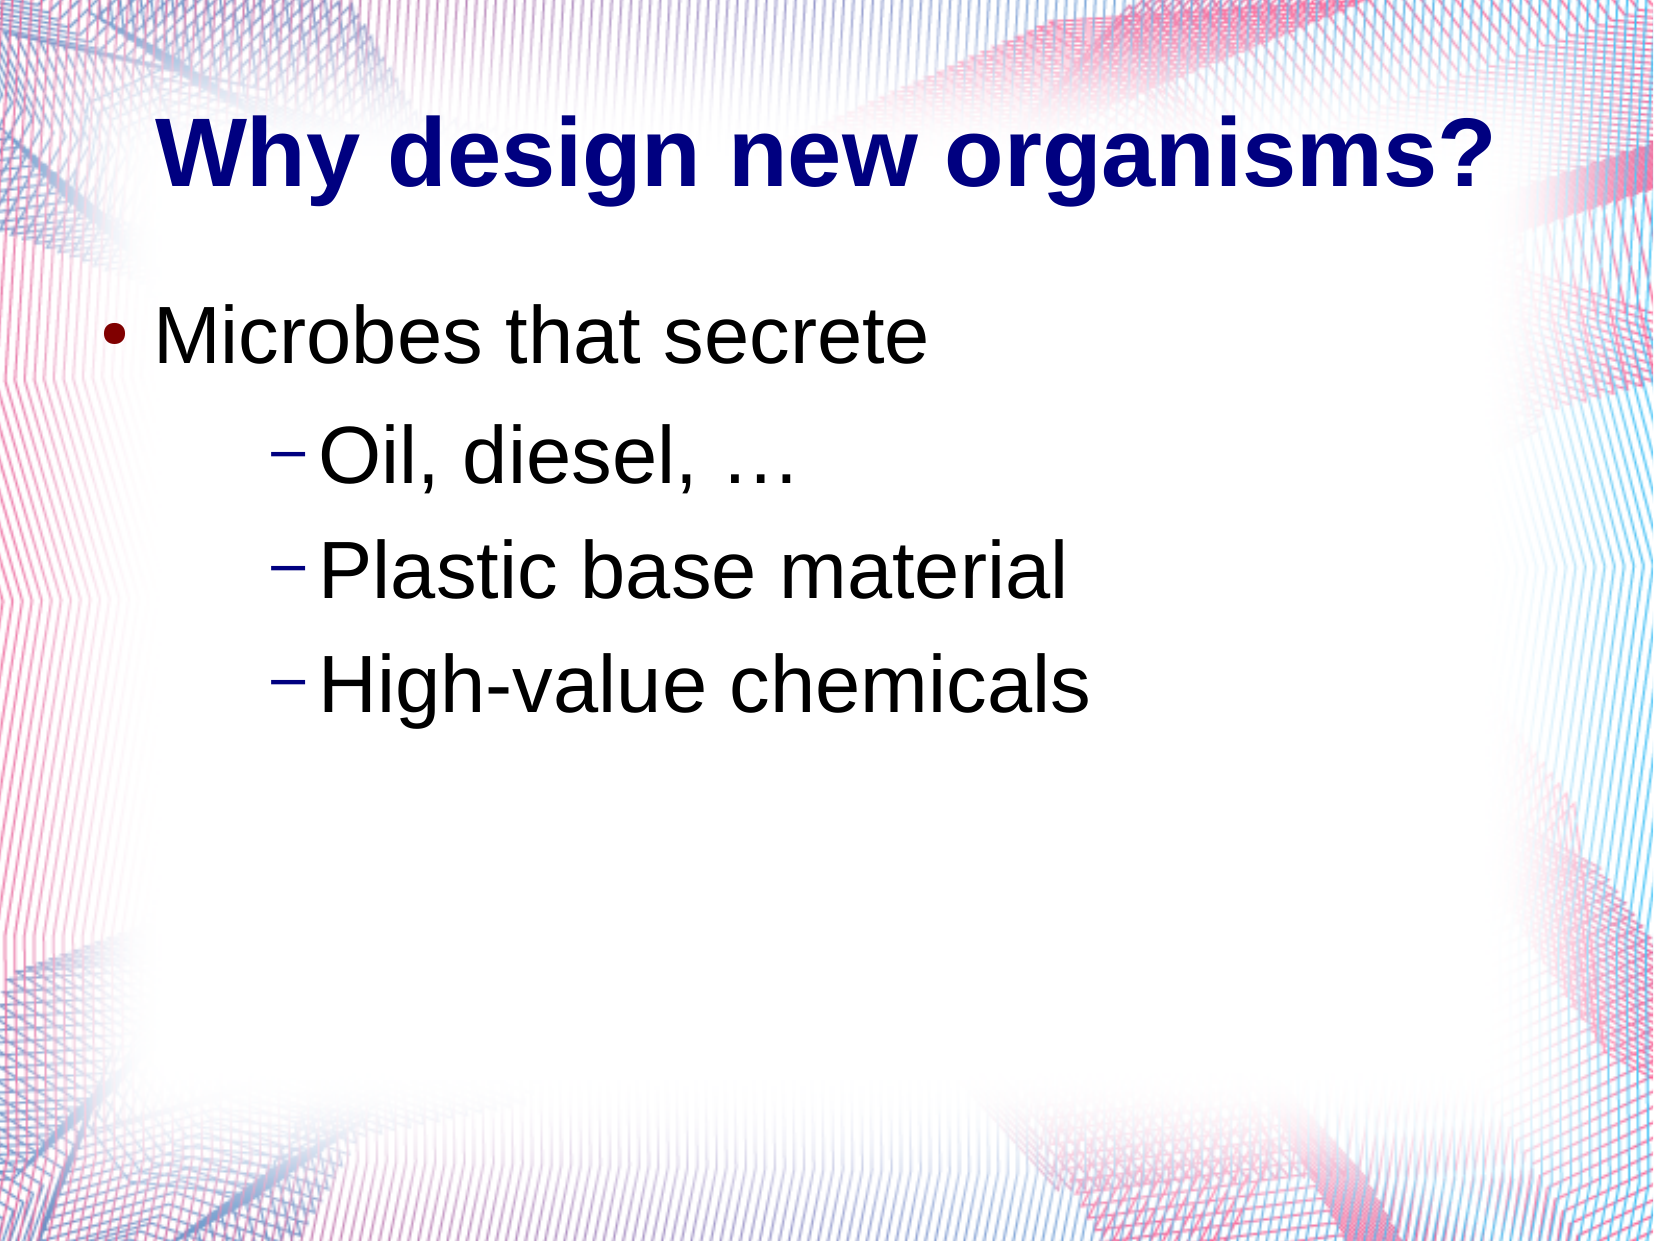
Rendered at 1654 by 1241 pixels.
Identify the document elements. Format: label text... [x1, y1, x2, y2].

picture [0, 0, 1654, 1241]
list Microbes that secrete Oil, diesel, … Plastic base material High-value chemicals [82, 290, 1571, 1182]
title Why design new organisms? [82, 49, 1571, 257]
